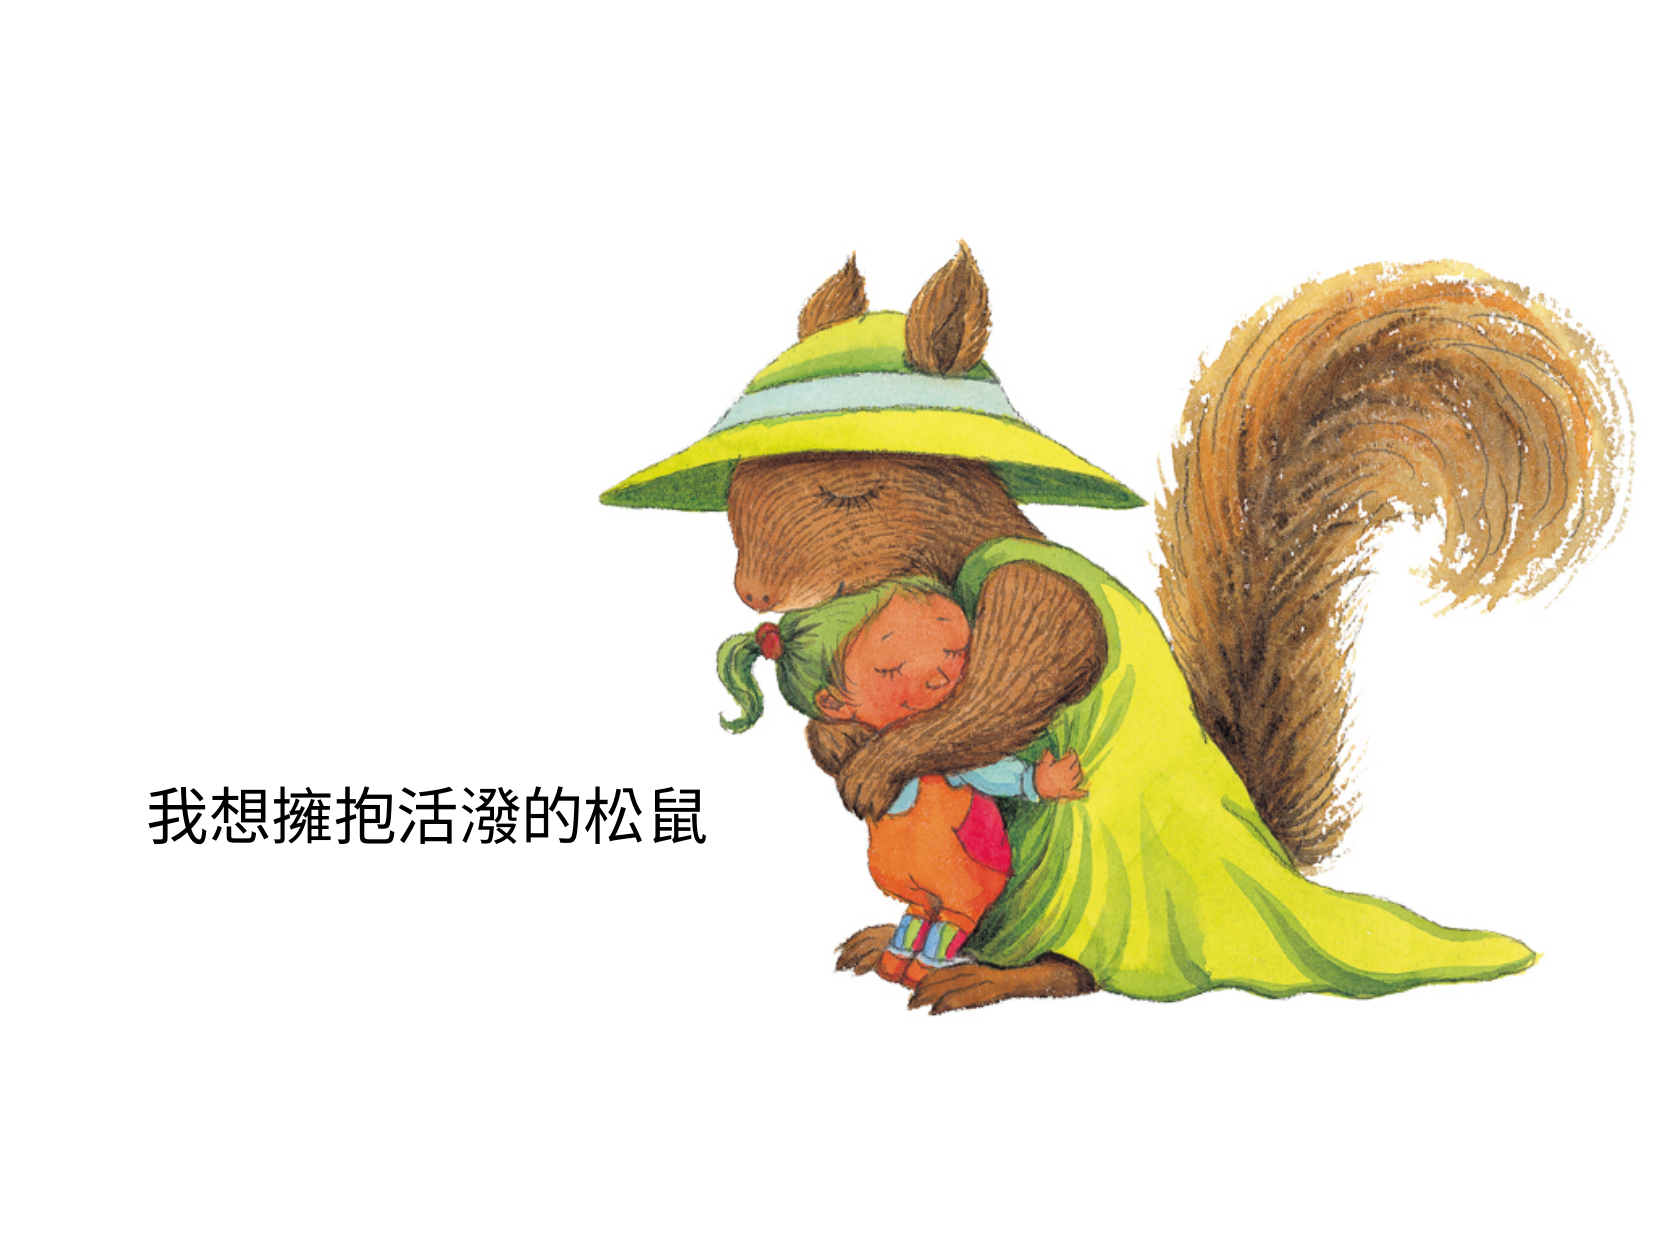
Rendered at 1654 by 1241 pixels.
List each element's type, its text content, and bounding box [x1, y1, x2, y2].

picture [0, 0, 1654, 1240]
title 我想擁抱活潑的松鼠 [82, 708, 774, 916]
